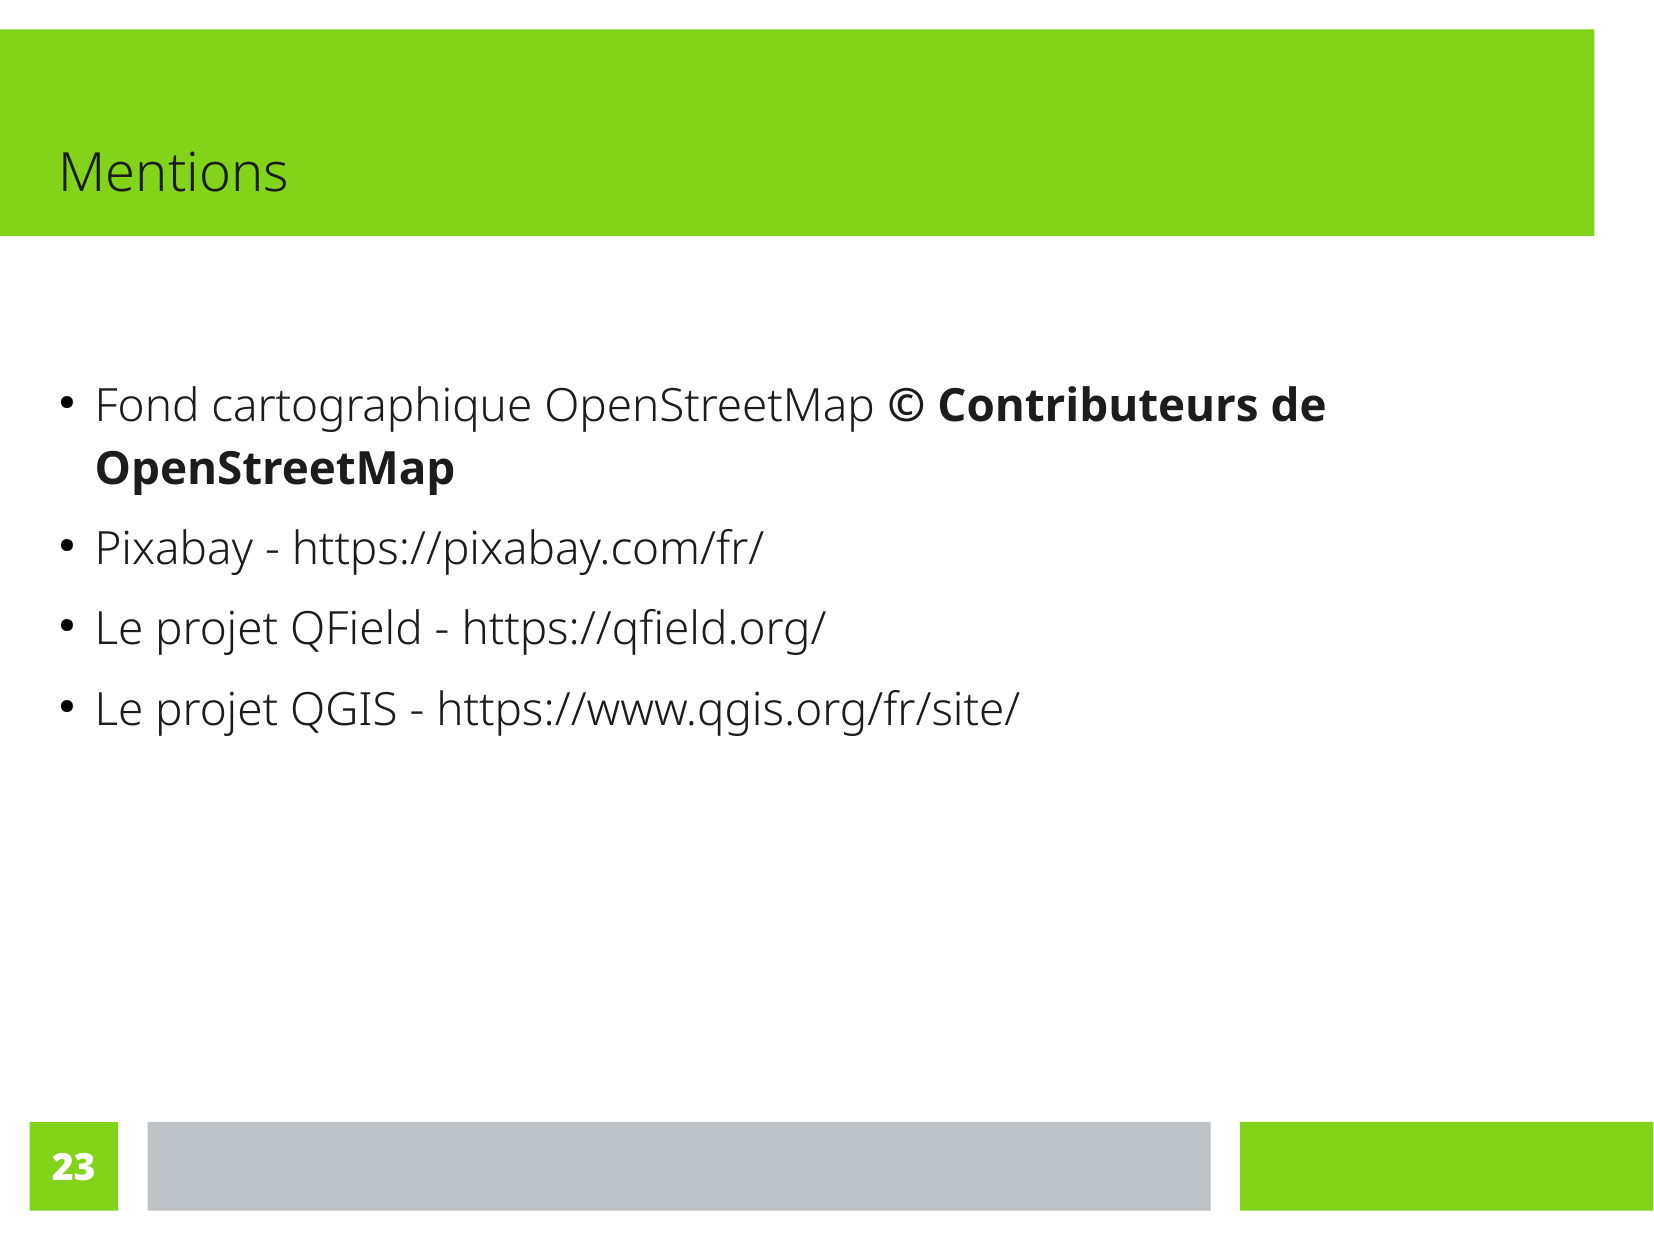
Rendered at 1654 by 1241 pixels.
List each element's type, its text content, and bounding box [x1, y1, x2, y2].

subtitle Mentions Fond cartographique OpenStreetMap © Contributeurs de OpenStreetMap Pixabay - https://pixabay.com/fr/ Le projet QField - https://qfield.org/ Le projet QGIS - https://www.qgis.org/fr/site/ [59, 59, 1595, 744]
